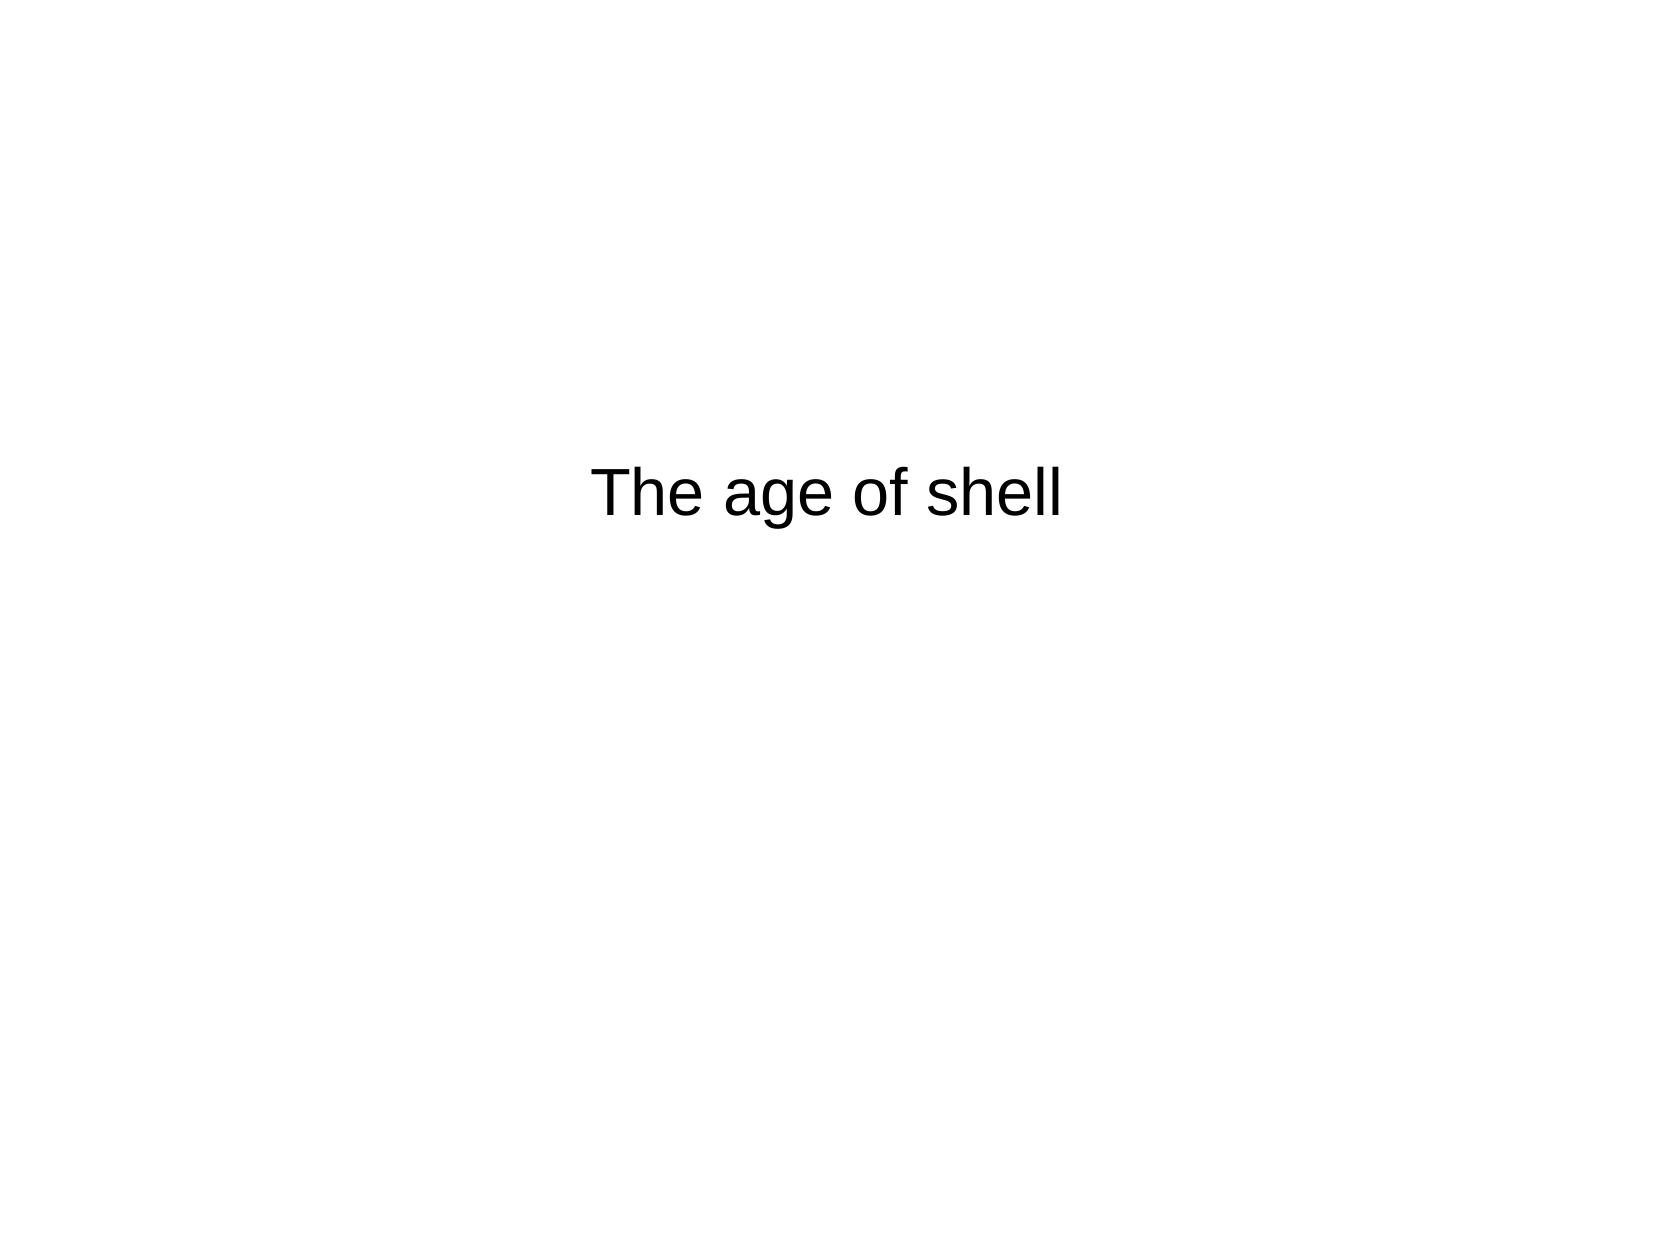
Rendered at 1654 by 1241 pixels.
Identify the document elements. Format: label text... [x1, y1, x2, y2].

subtitle The age of shell [82, 49, 1571, 1010]
